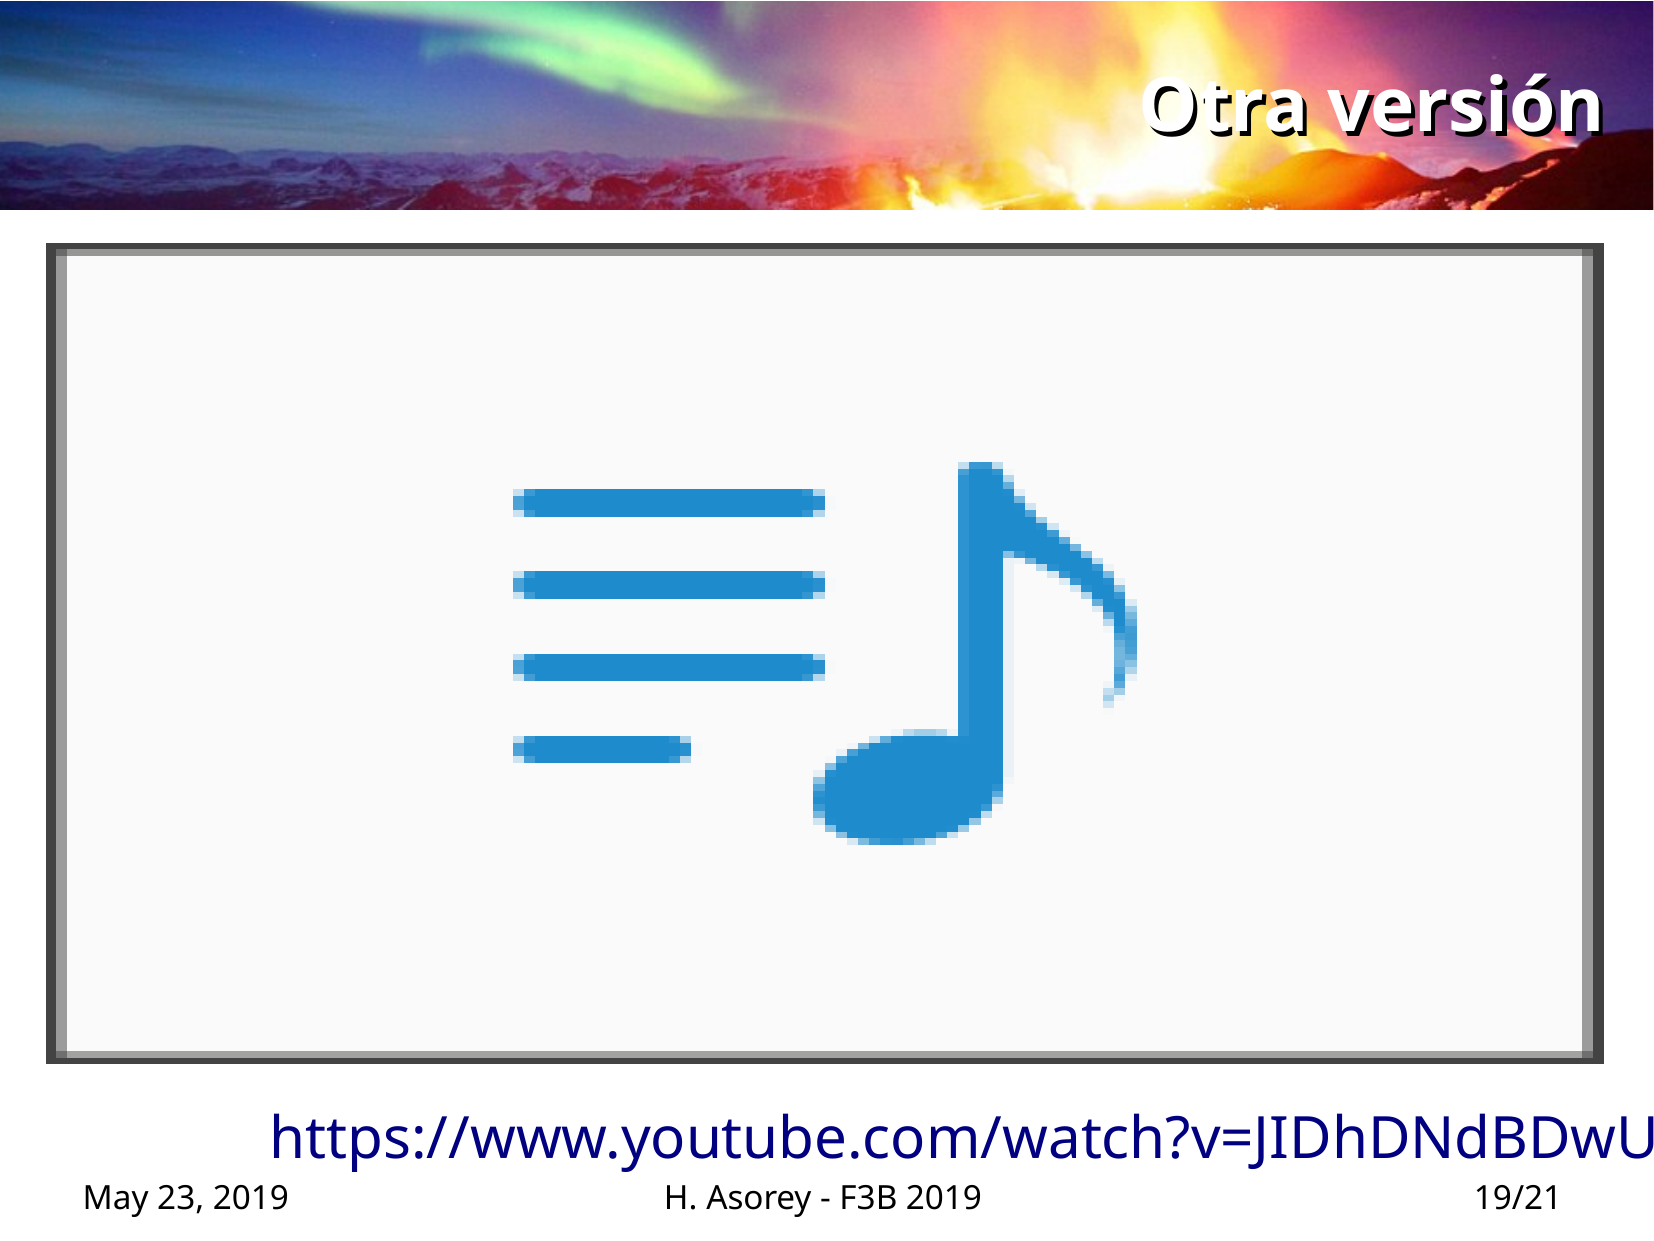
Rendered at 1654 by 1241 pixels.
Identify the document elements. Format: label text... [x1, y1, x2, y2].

text_box https://www.youtube.com/watch?v=JIDhDNdBDwU [255, 1089, 1580, 1175]
title Otra versión [45, 15, 1606, 191]
text_box [45, 242, 1606, 1066]
picture [0, 1, 1654, 210]
